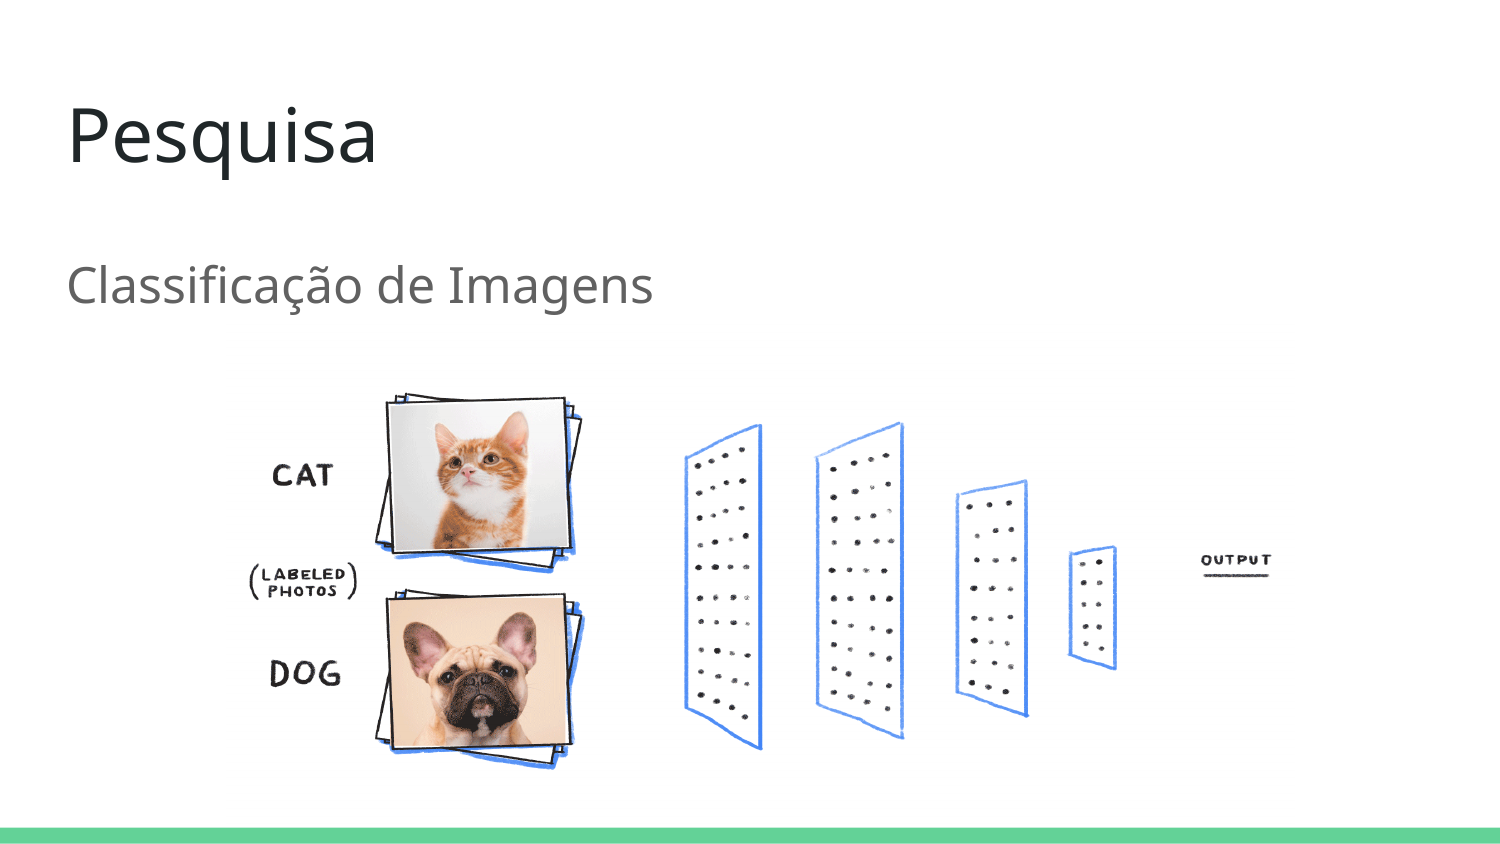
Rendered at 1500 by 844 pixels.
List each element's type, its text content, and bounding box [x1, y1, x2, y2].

title Pesquisa [51, 72, 1449, 167]
picture [226, 317, 1295, 824]
list Classificação de Imagens [51, 229, 1491, 812]
